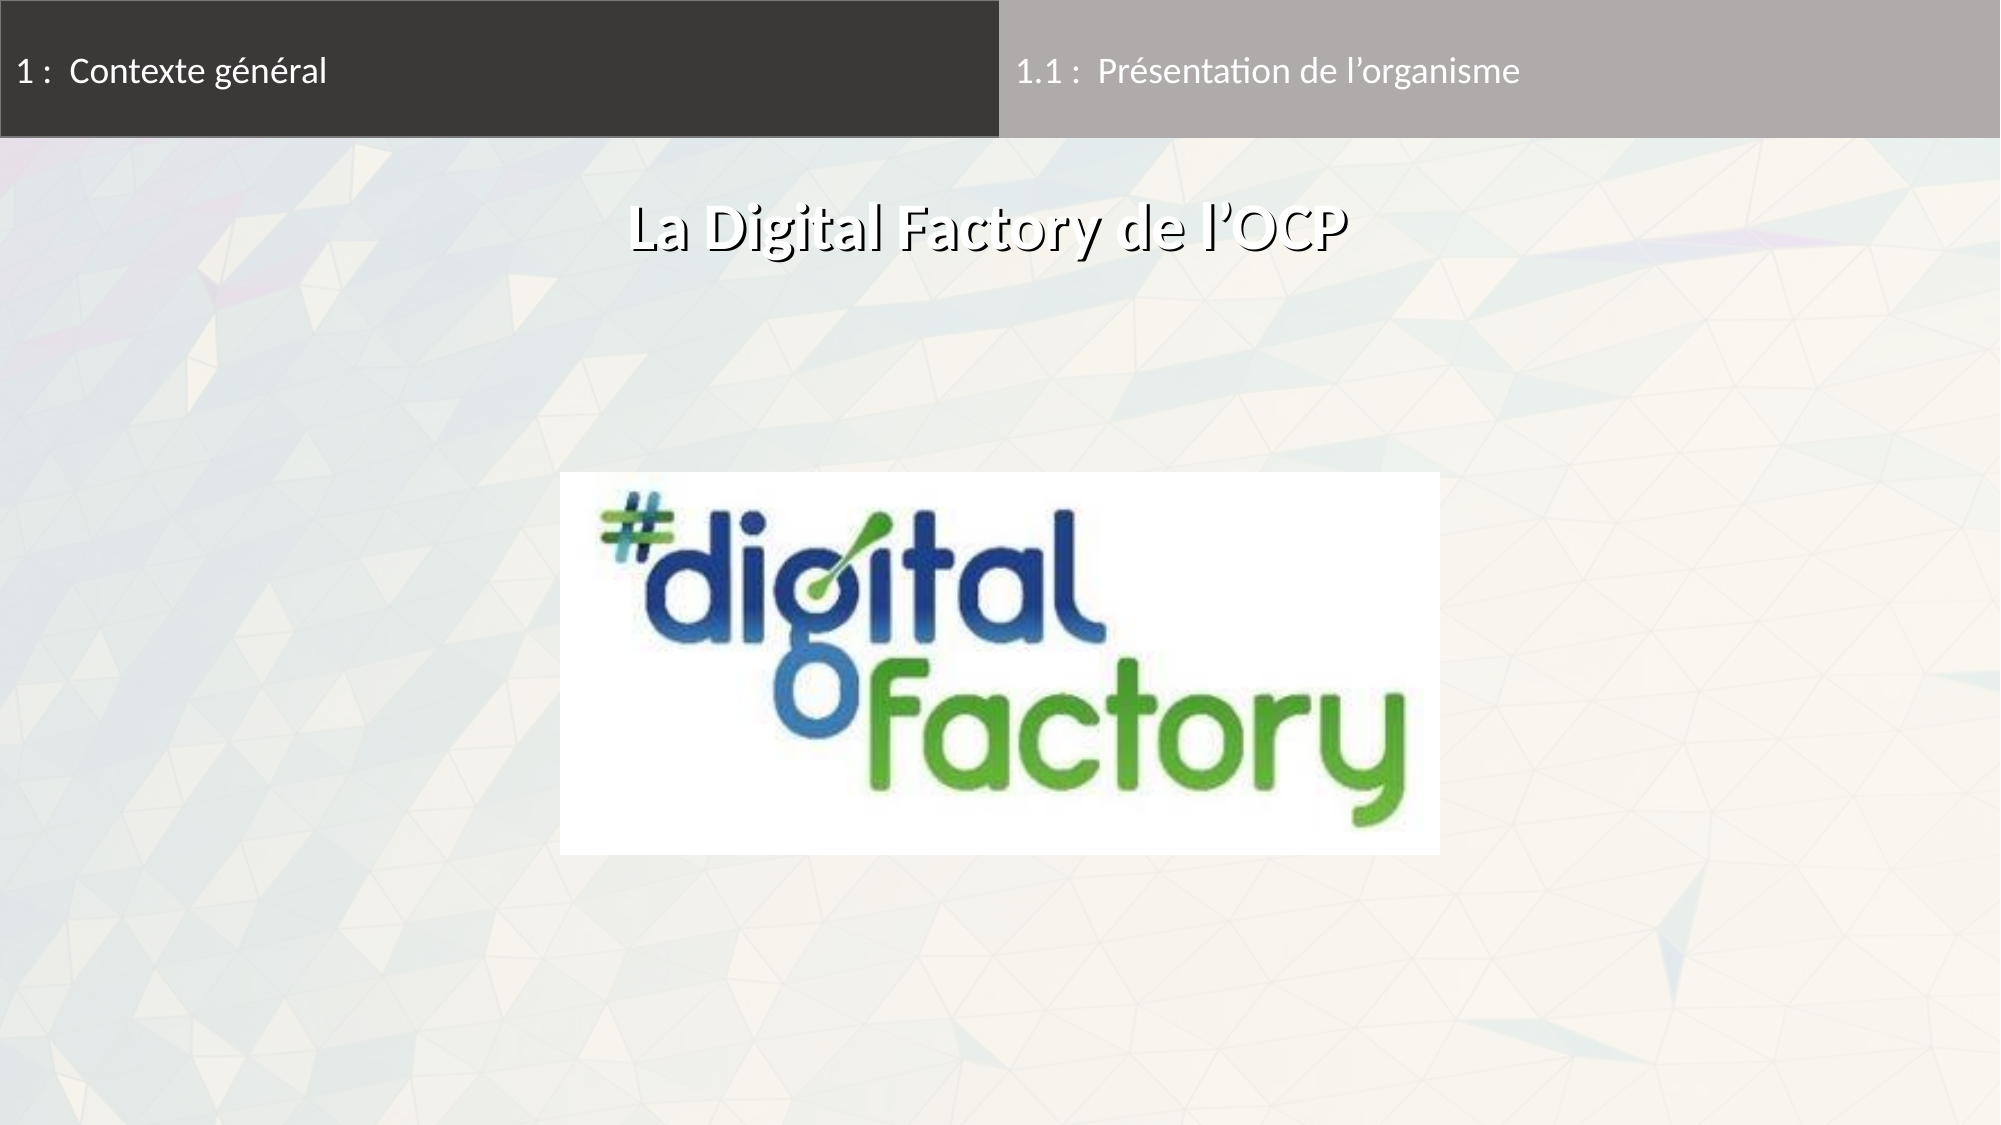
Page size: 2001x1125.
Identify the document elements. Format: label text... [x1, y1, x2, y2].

picture [560, 472, 1440, 855]
text_box 1 : Contexte général [0, 0, 1000, 137]
text_box La Digital Factory de l’OCP [173, 174, 1802, 271]
text_box [0, 137, 2000, 1125]
text_box 1.1 : Présentation de l’organisme [1000, 0, 2000, 137]
